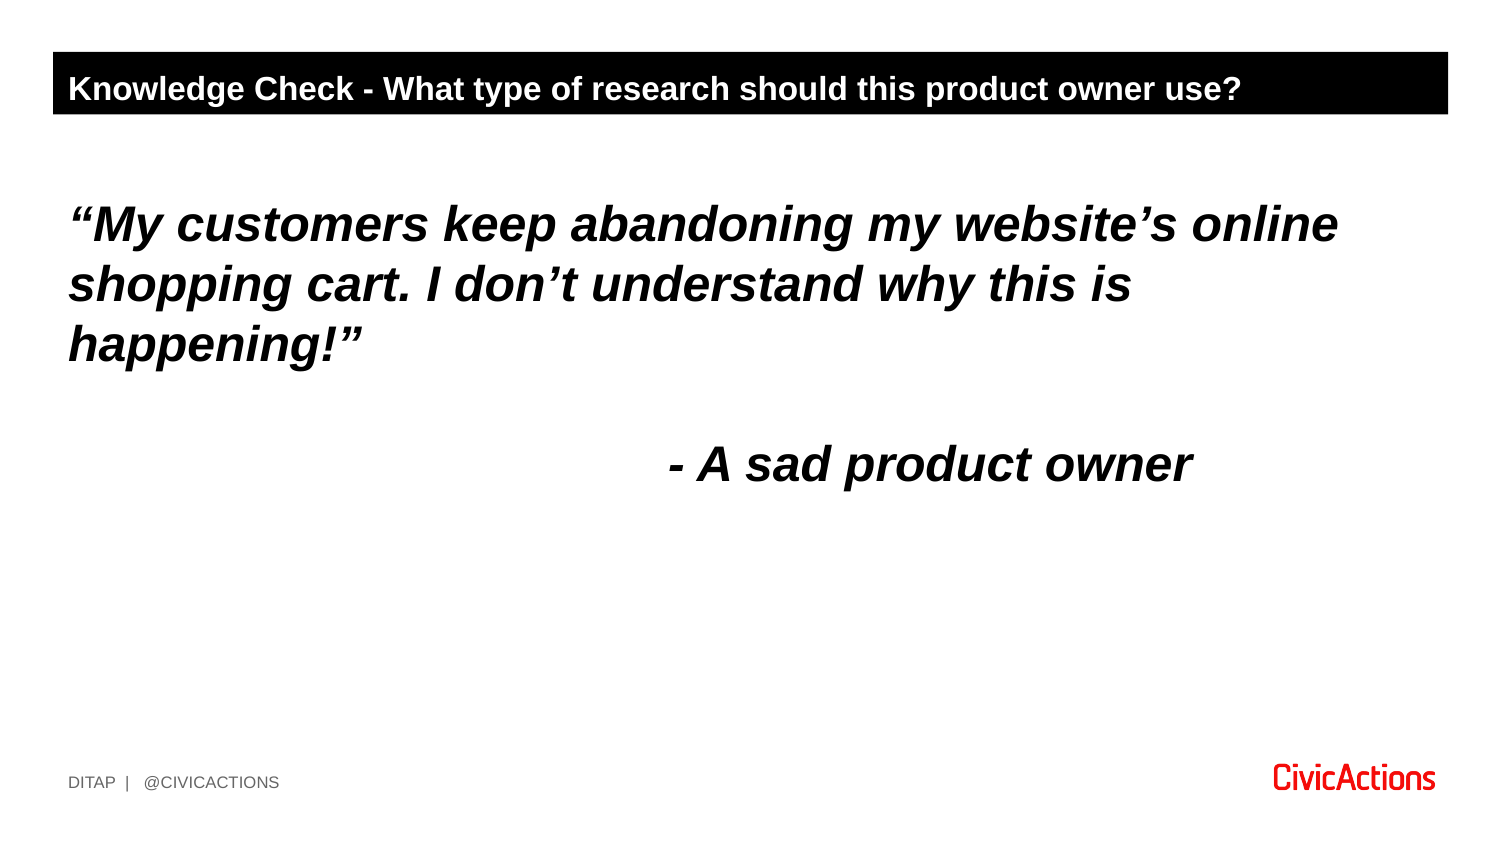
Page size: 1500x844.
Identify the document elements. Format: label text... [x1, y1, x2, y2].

title Knowledge Check - What type of research should this product owner use? [53, 51, 1449, 115]
picture [1271, 758, 1438, 795]
text_box “My customers keep abandoning my website’s online shopping cart. I don’t understand why this is happening!” - A sad product owner [53, 176, 1427, 629]
